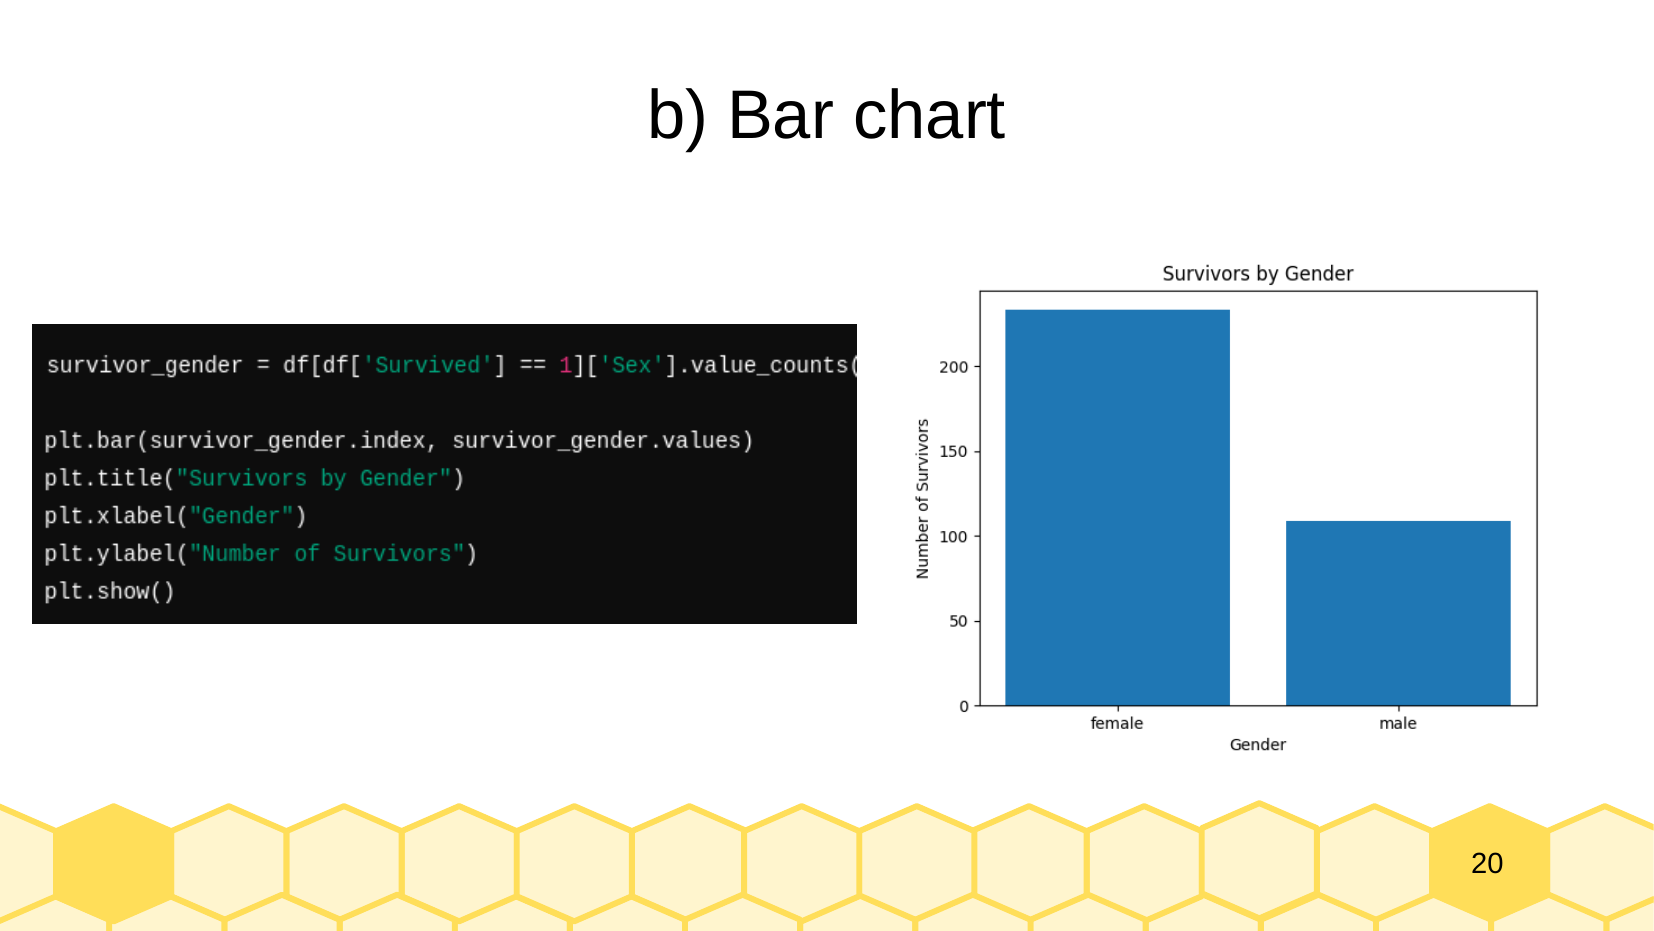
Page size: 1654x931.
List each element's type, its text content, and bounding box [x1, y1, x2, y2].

picture [32, 324, 857, 624]
title b) Bar chart [82, 37, 1571, 193]
picture [901, 230, 1595, 758]
